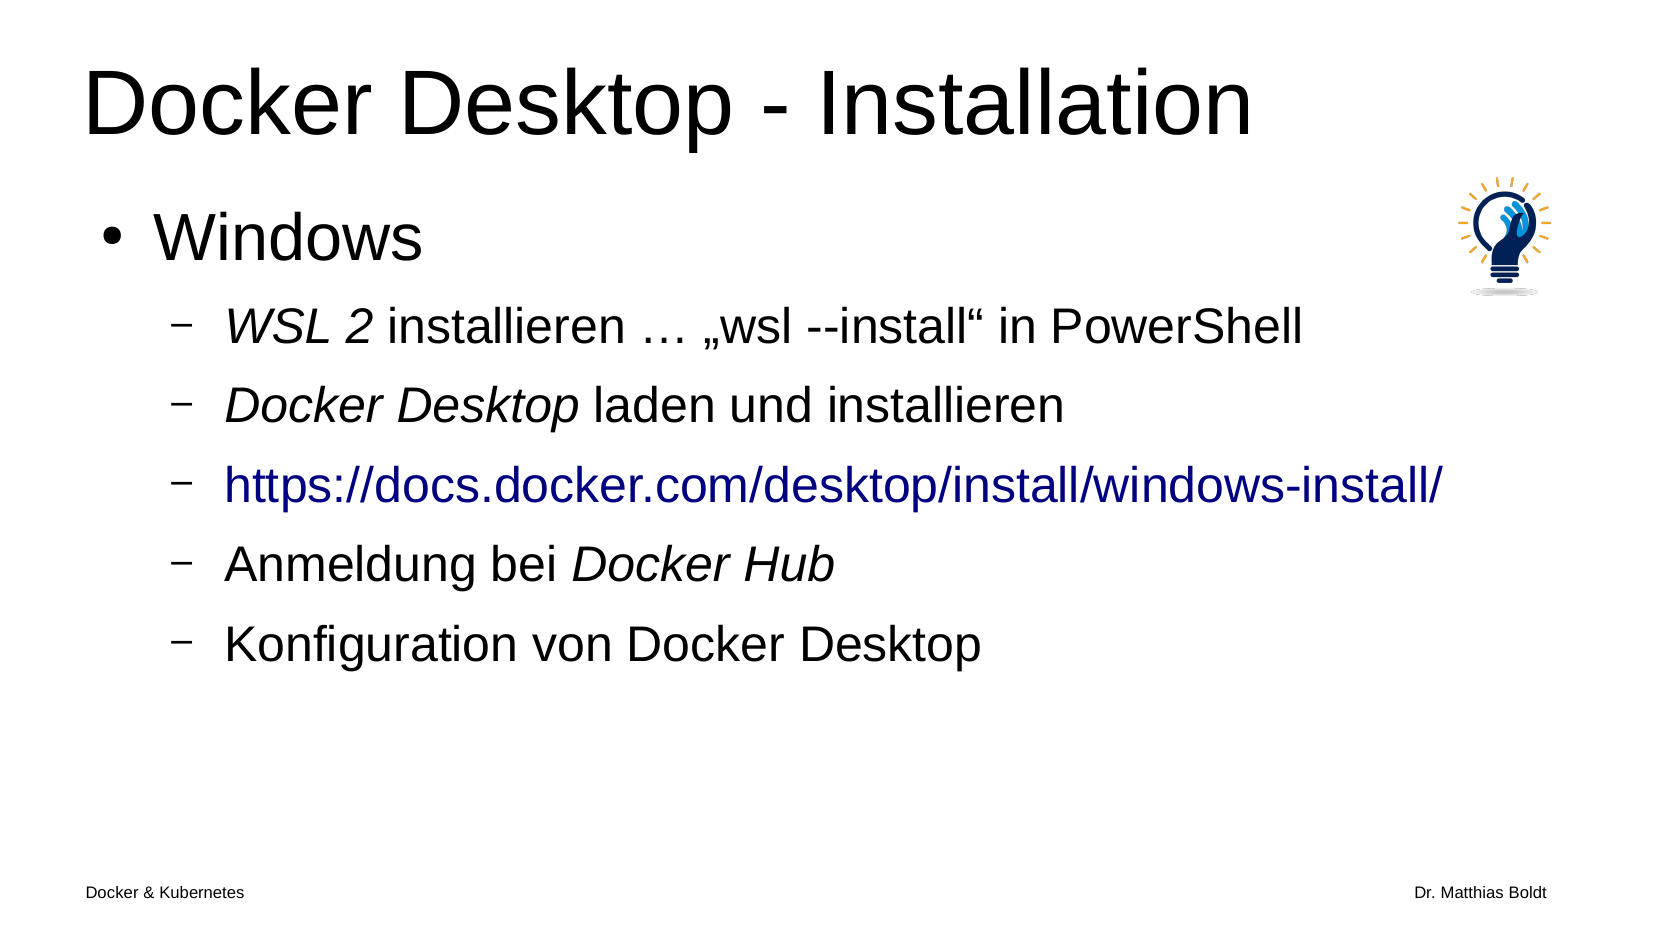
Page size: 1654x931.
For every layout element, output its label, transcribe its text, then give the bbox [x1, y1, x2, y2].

text_box Docker & Kubernetes Dr. Matthias Boldt [70, 875, 1563, 910]
list Windows WSL 2 installieren … „wsl --install“ in PowerShell Docker Desktop laden und installieren https://docs.docker.com/desktop/install/windows-install/ Anmeldung bei Docker Hub Konfiguration von Docker Desktop [82, 199, 1571, 845]
picture [1458, 177, 1551, 296]
title Docker Desktop - Installation [82, 0, 1619, 206]
